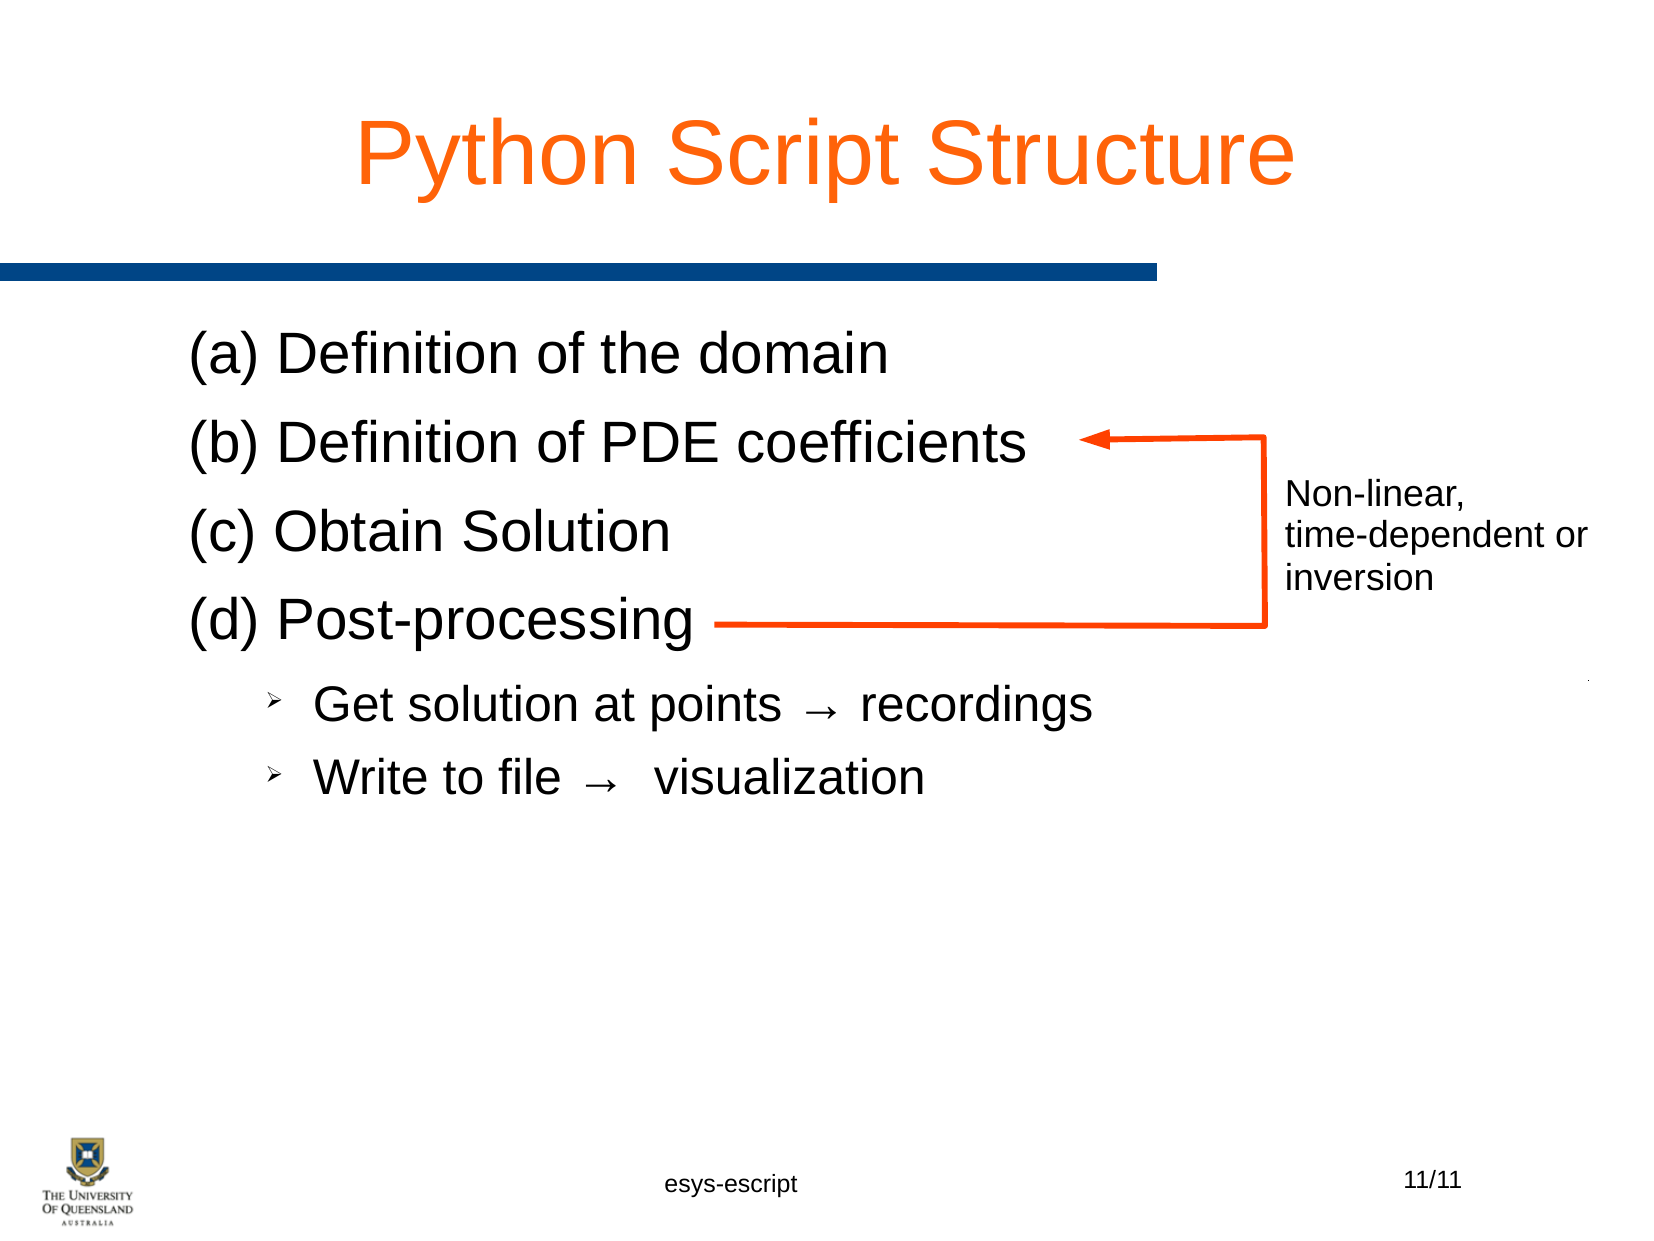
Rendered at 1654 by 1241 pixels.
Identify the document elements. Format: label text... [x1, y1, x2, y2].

list Definition of the domain Definition of PDE coefficients Obtain Solution Post-processing Get solution at points → recordings Write to file → visualization [100, 321, 1589, 1041]
title Python Script Structure [82, 49, 1571, 257]
picture [35, 1133, 142, 1235]
text_box Non-linear, time-dependent or inversion [1270, 464, 1614, 606]
